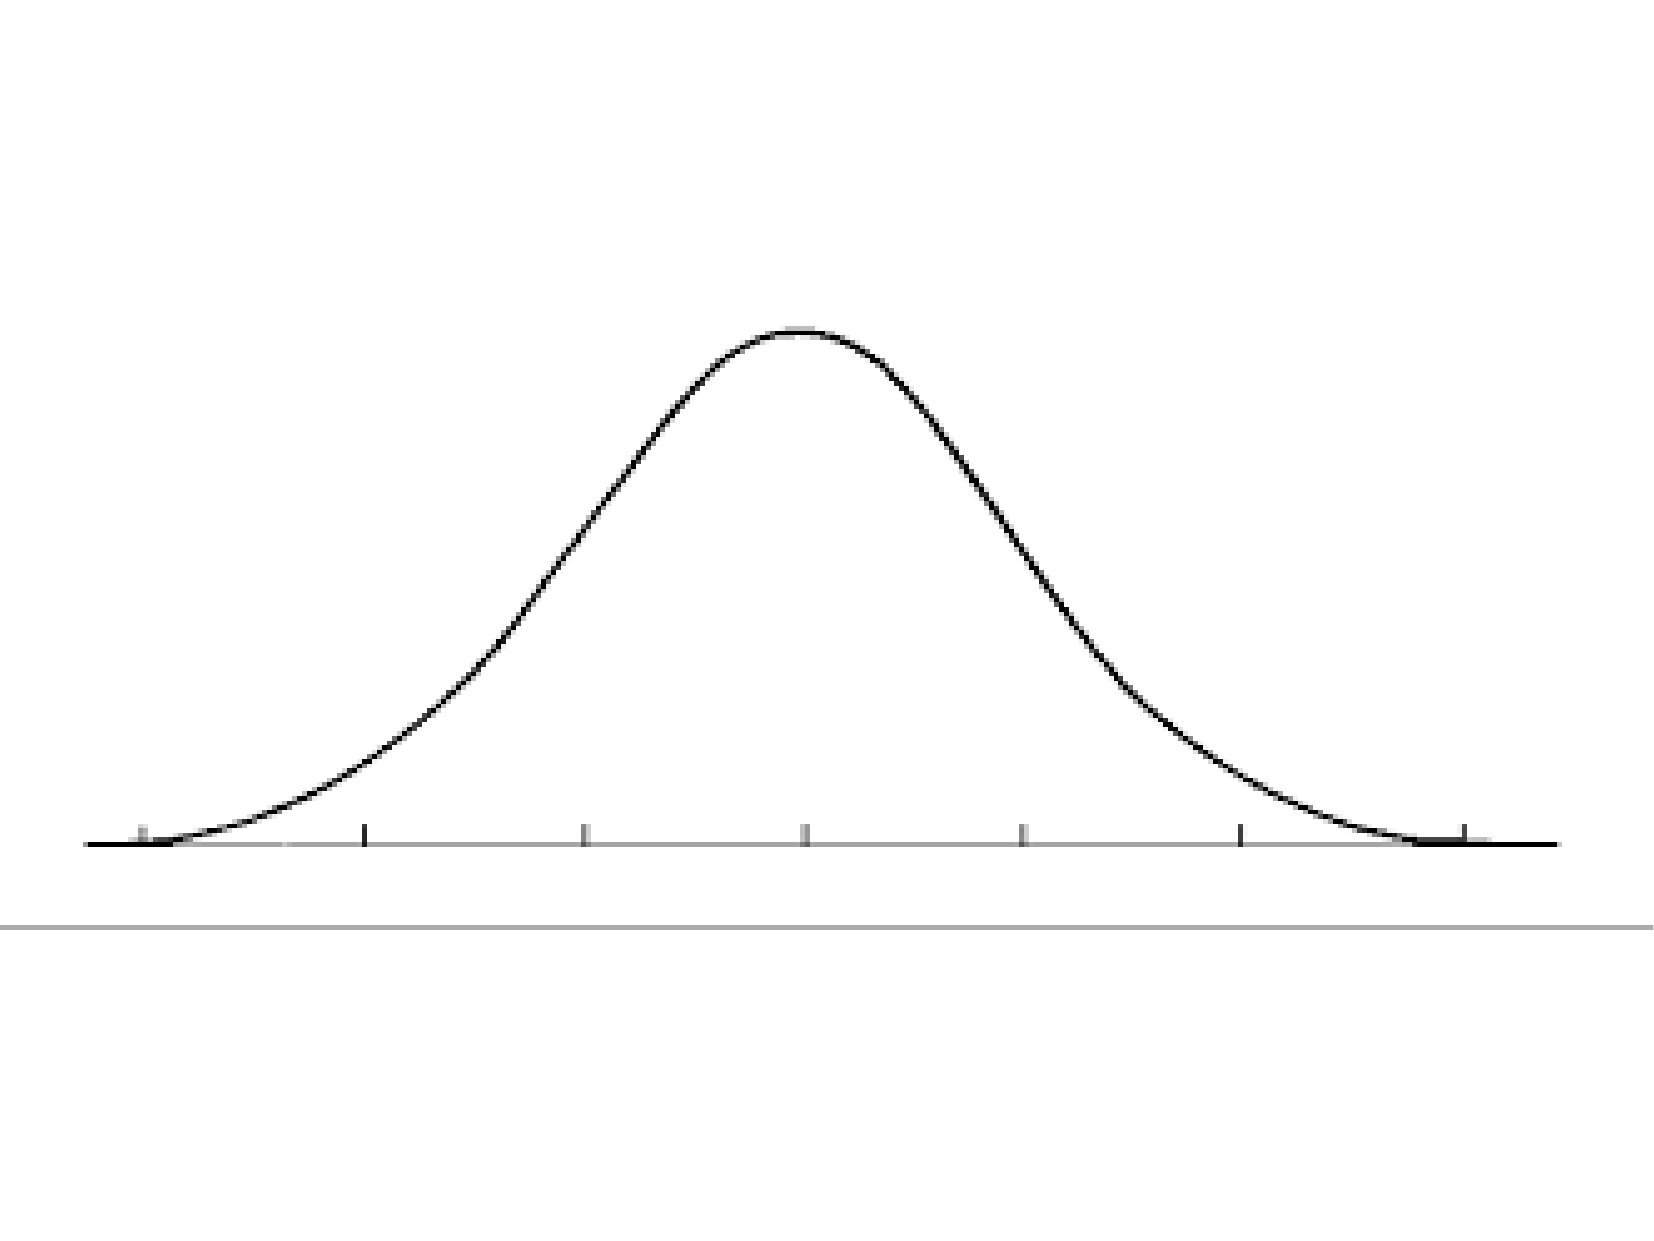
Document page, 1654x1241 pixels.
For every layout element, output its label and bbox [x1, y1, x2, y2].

picture [0, 299, 1654, 931]
